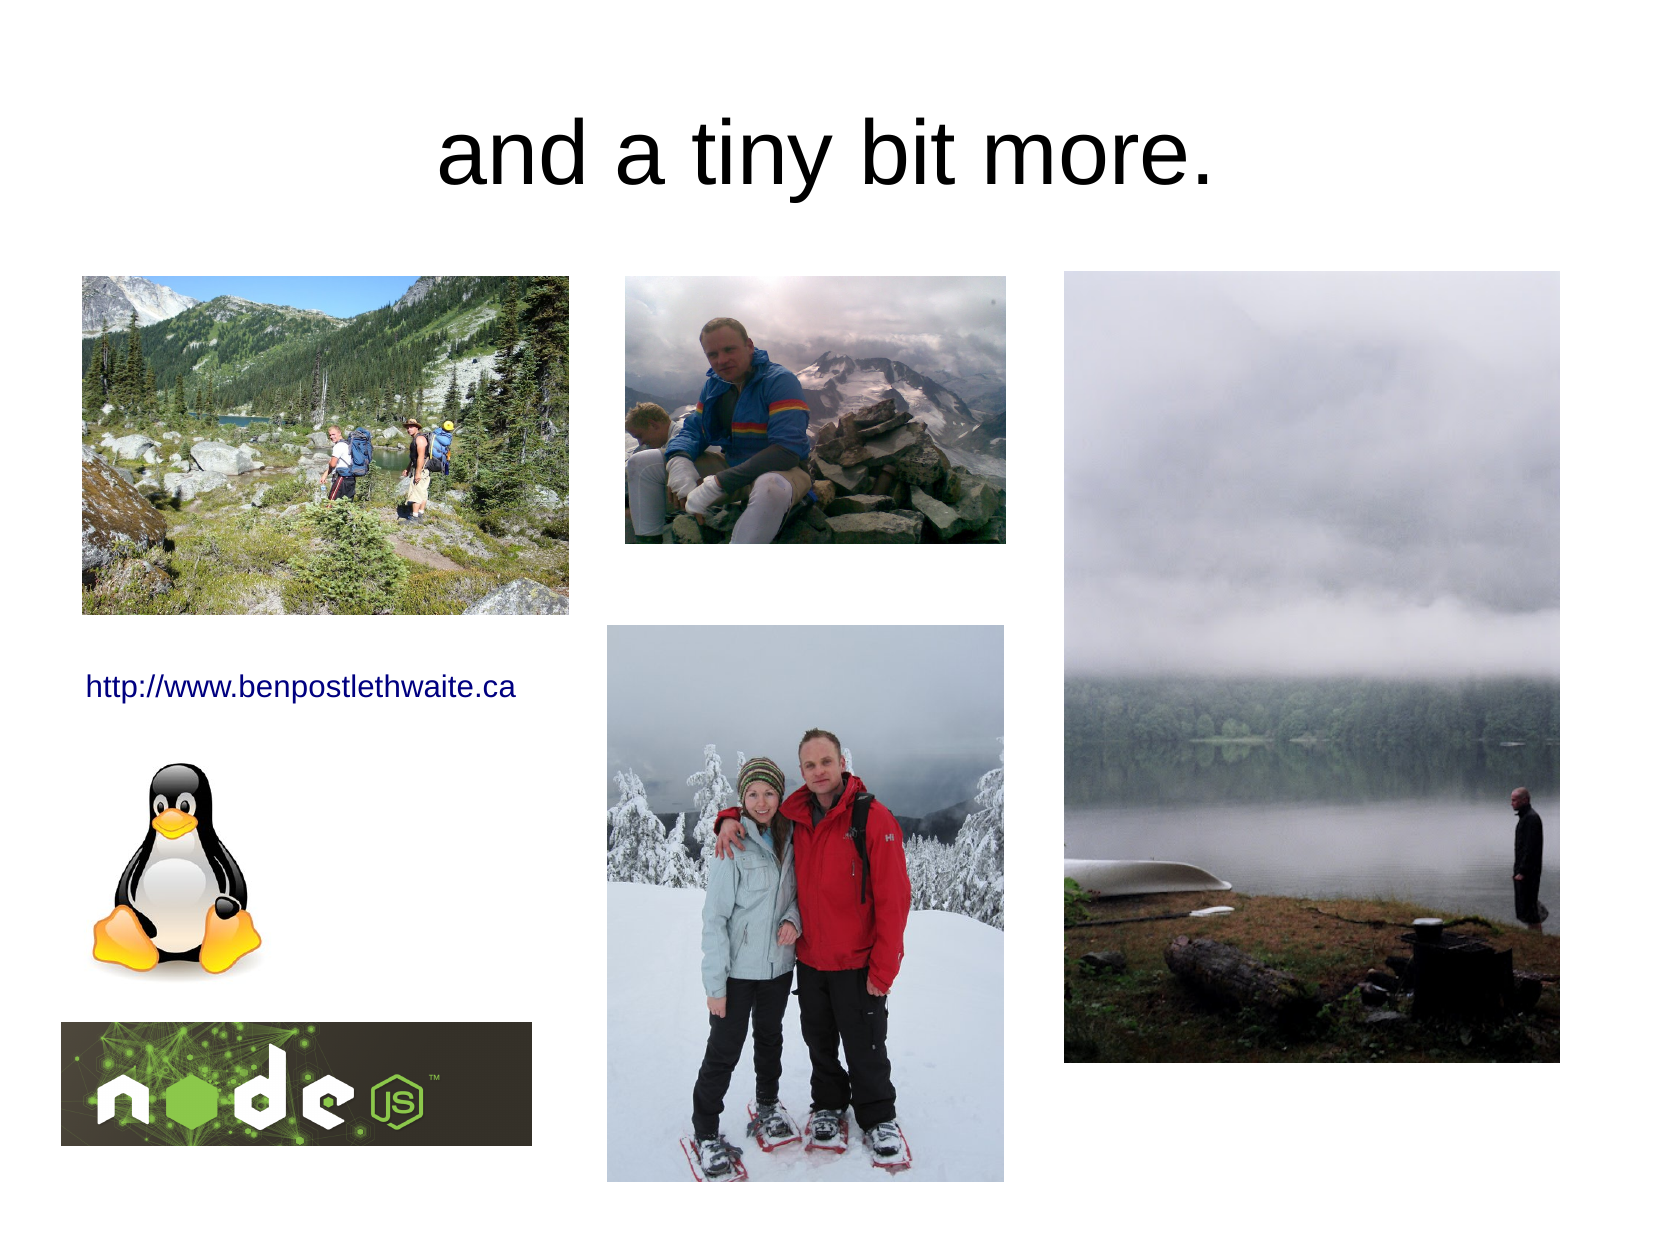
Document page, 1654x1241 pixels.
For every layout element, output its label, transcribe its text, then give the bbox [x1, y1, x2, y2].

picture [625, 276, 1006, 544]
picture [1064, 271, 1560, 1063]
text_box http://www.benpostlethwaite.ca [70, 661, 567, 711]
picture [61, 1022, 532, 1146]
picture [59, 753, 292, 993]
picture [607, 625, 1004, 1182]
title and a tiny bit more. [82, 49, 1571, 257]
picture [82, 276, 569, 615]
